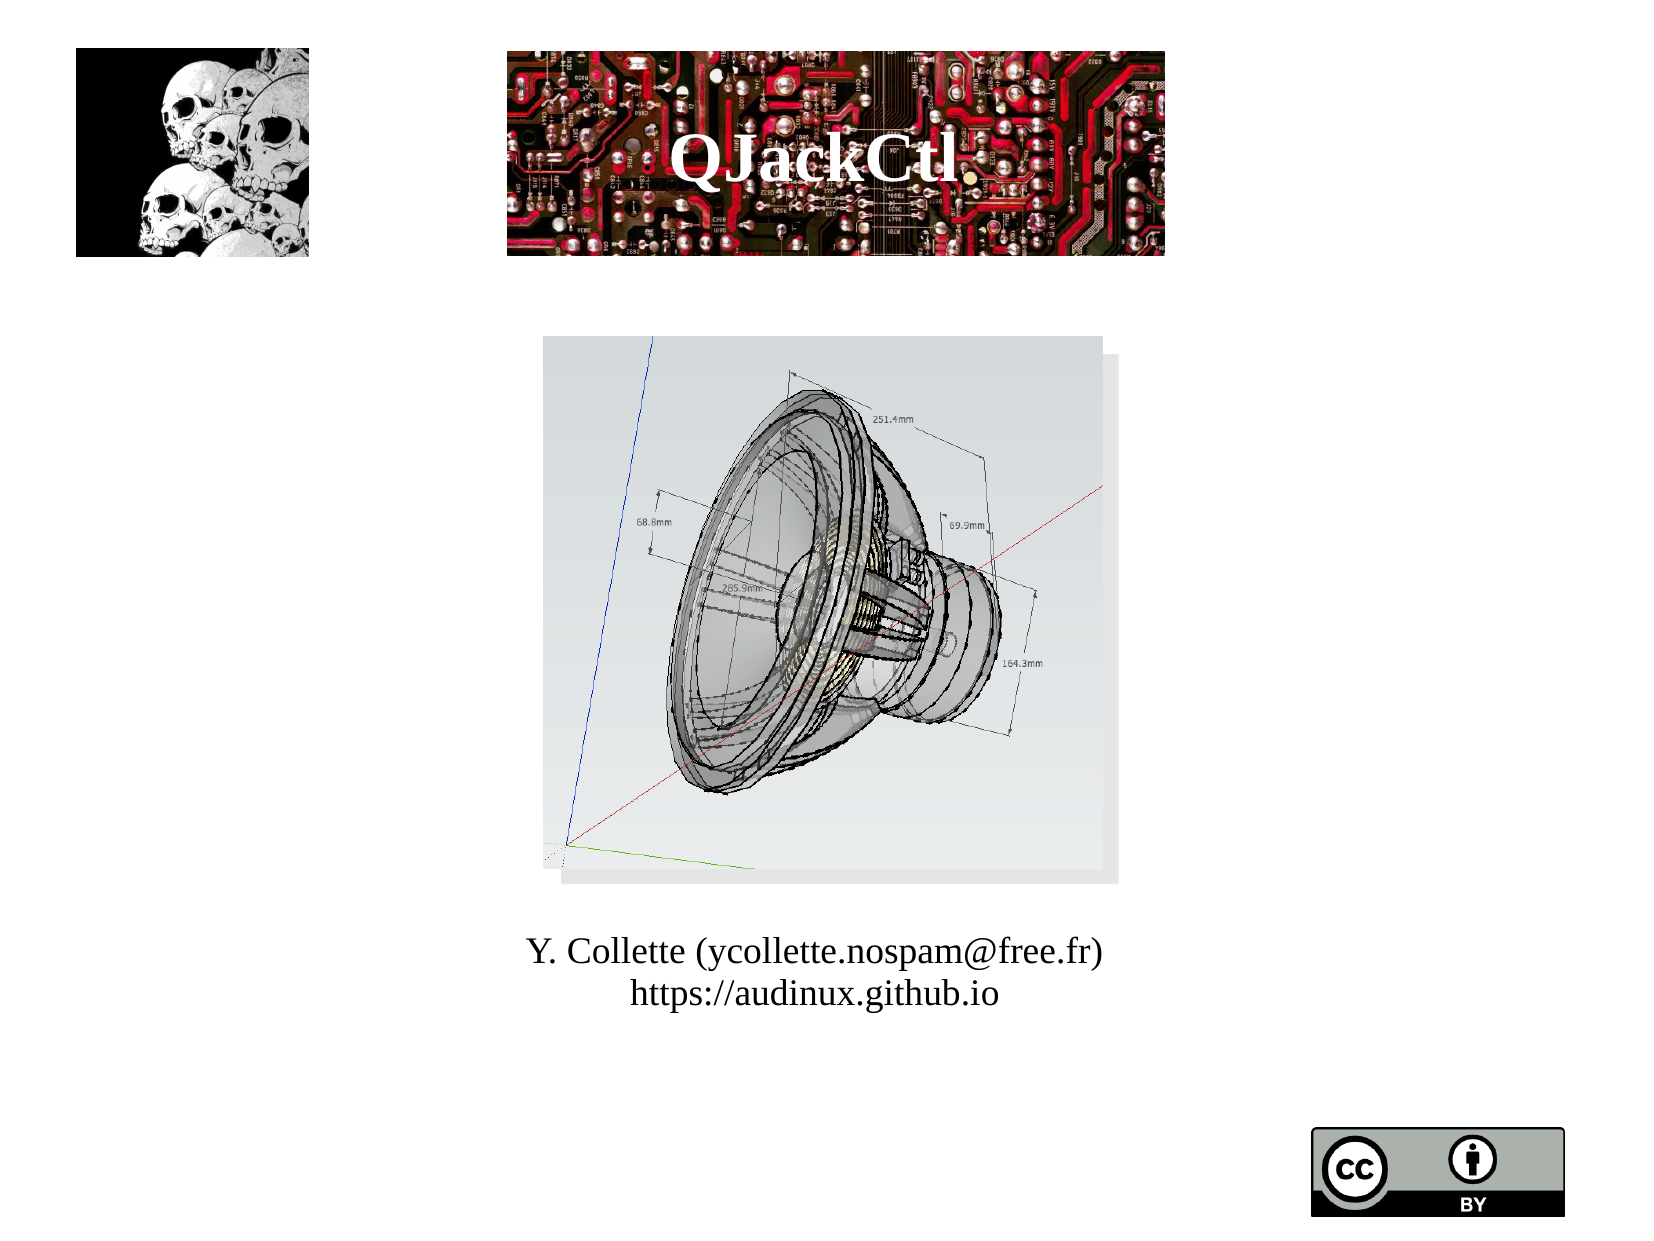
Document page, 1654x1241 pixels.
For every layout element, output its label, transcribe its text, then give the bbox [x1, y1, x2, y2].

picture [76, 48, 309, 257]
picture [543, 336, 1103, 869]
text_box Y. Collette (ycollette.nospam@free.fr) https://audinux.github.io [484, 922, 1146, 1022]
picture [507, 51, 1165, 256]
picture [1311, 1127, 1565, 1217]
text_box QJackCtl [653, 110, 999, 284]
